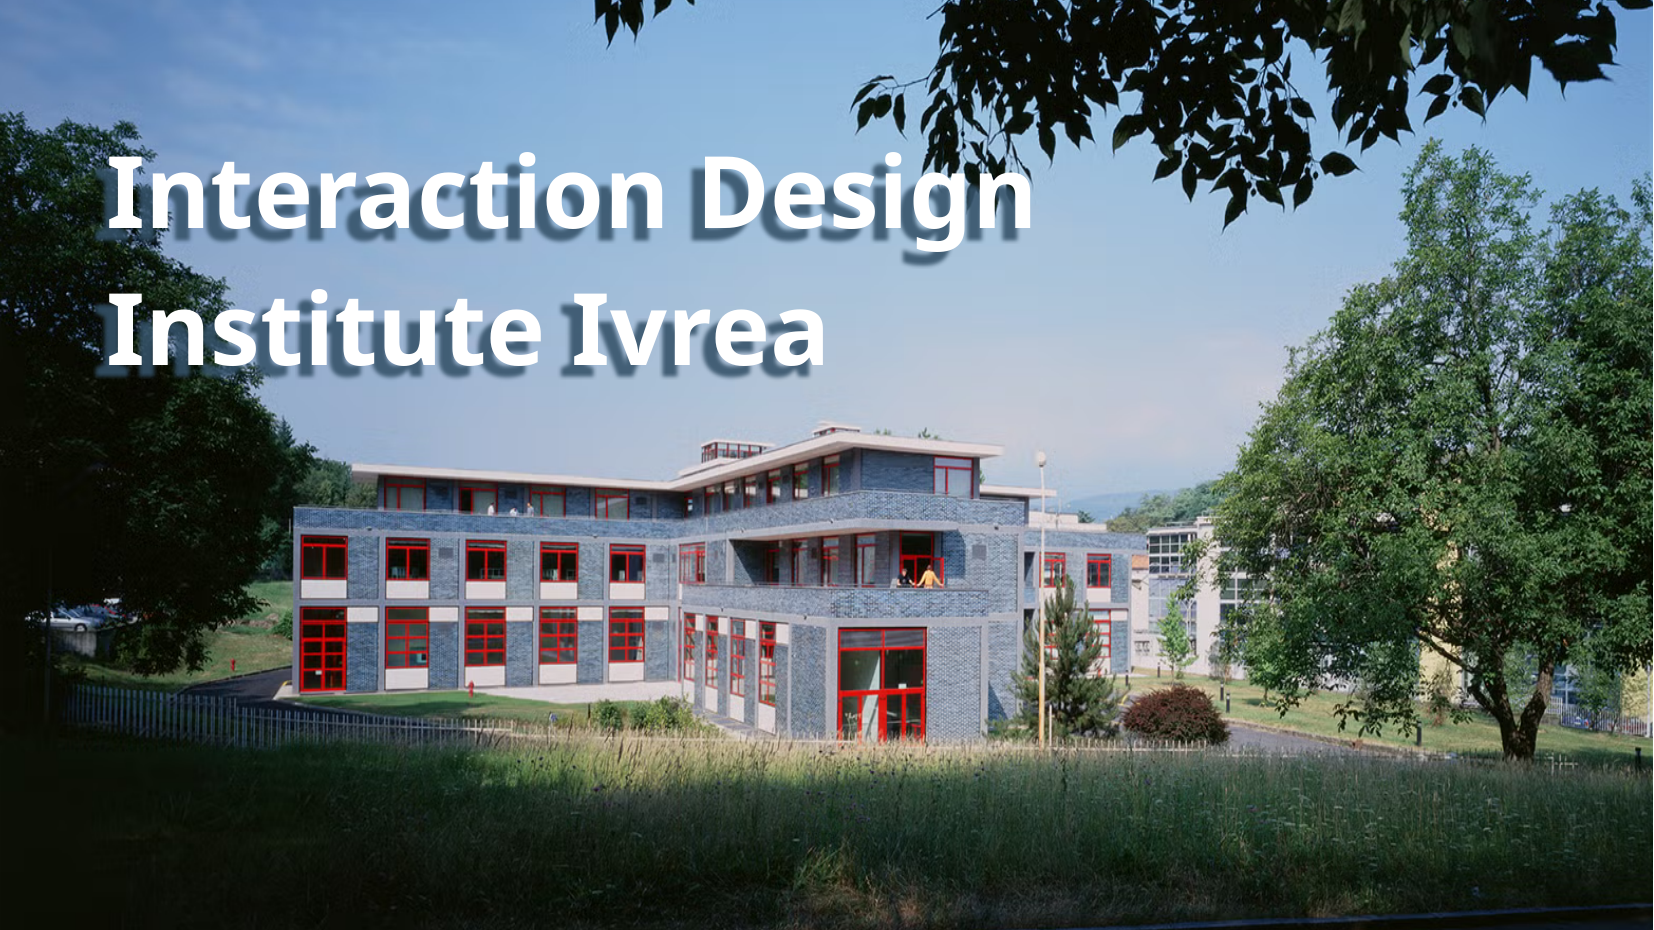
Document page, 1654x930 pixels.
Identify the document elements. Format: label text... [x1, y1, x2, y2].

text_box Interaction Design Institute Ivrea [91, 114, 1262, 402]
picture [0, 0, 1653, 930]
